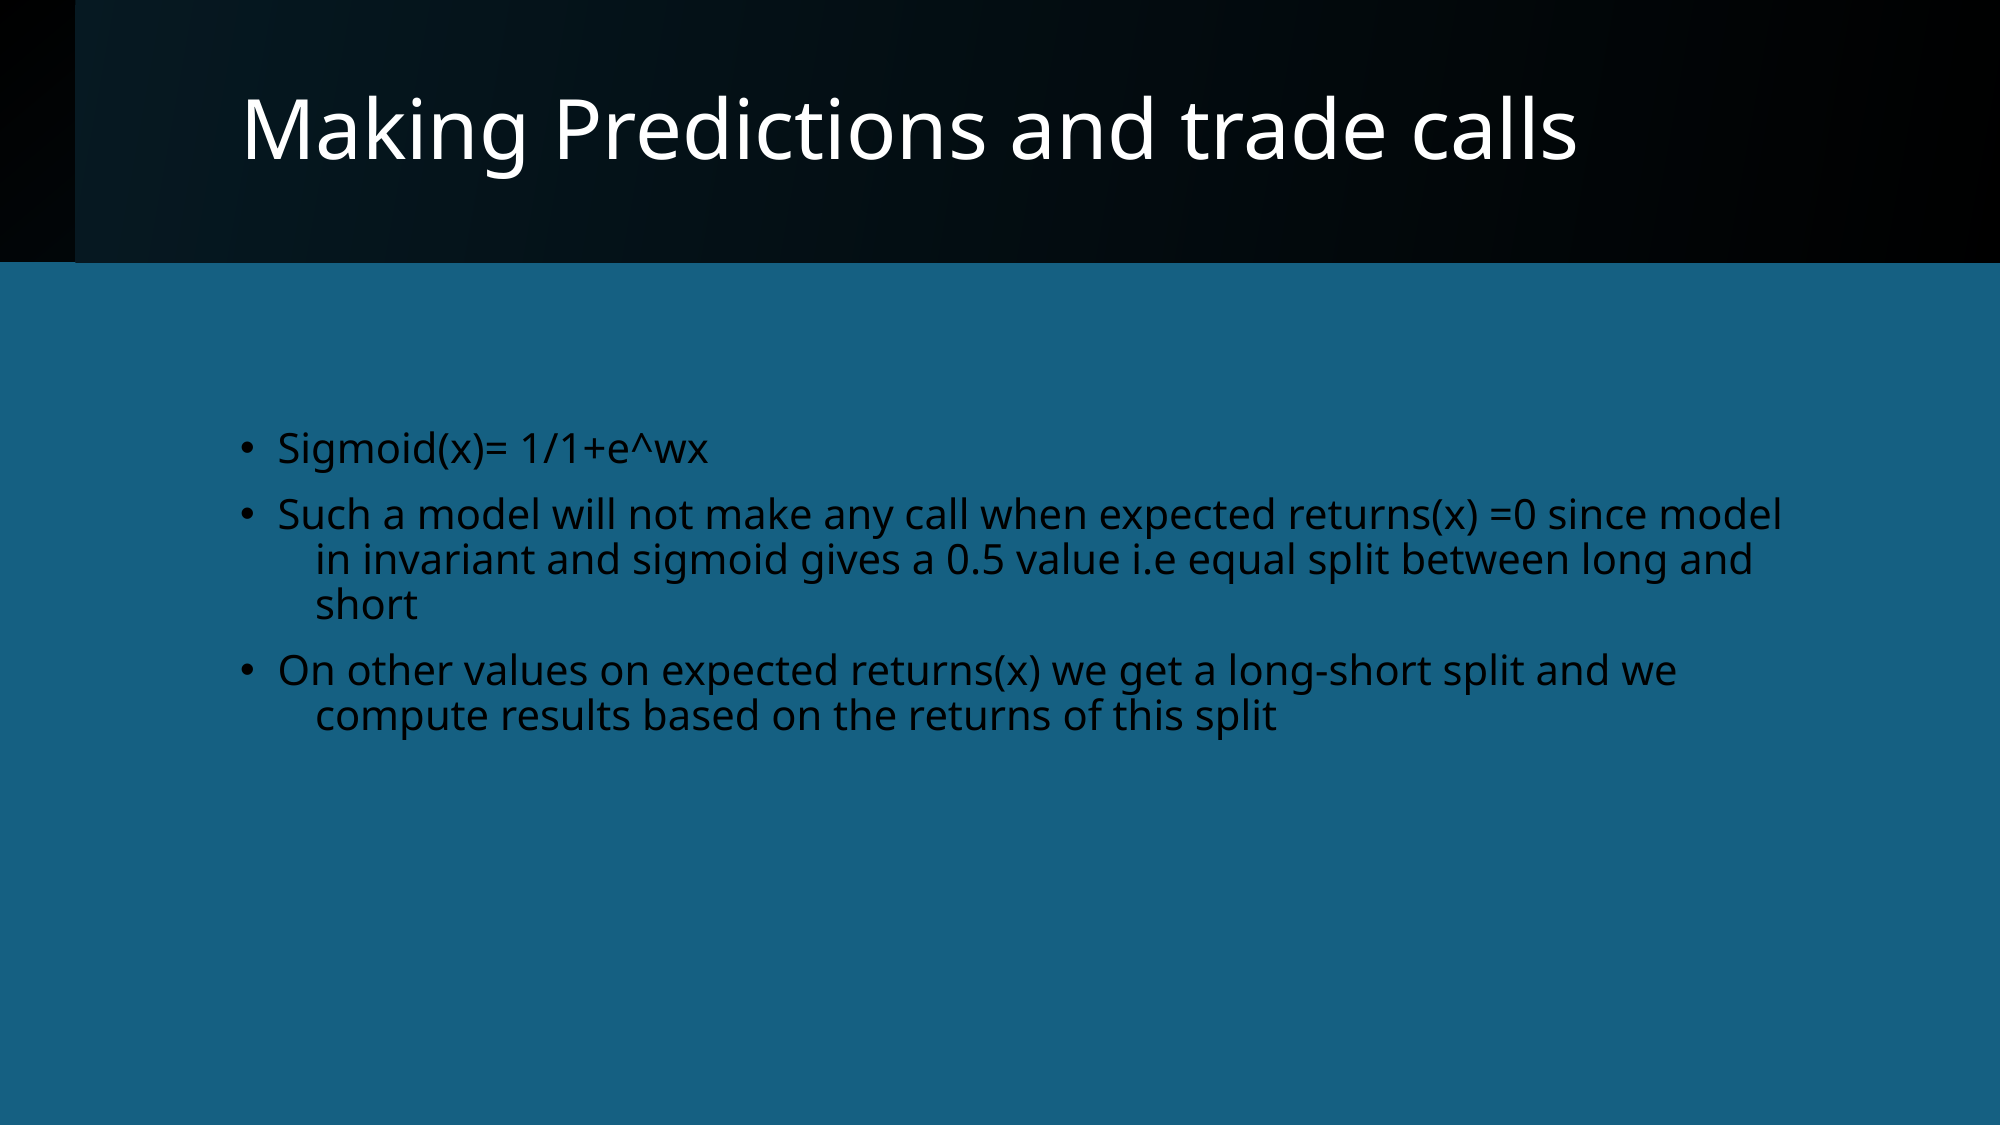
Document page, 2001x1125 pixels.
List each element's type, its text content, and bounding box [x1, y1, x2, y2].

title Making Predictions and trade calls [225, 48, 1849, 218]
list Sigmoid(x)= 1/1+e^wx Such a model will not make any call when expected returns(x) =0 since model in invariant and sigmoid gives a 0.5 value i.e equal split between long and short On other values on expected returns(x) we get a long-short split and we compute results based on the returns of this split [225, 380, 1821, 985]
text_box [0, 0, 2000, 1125]
